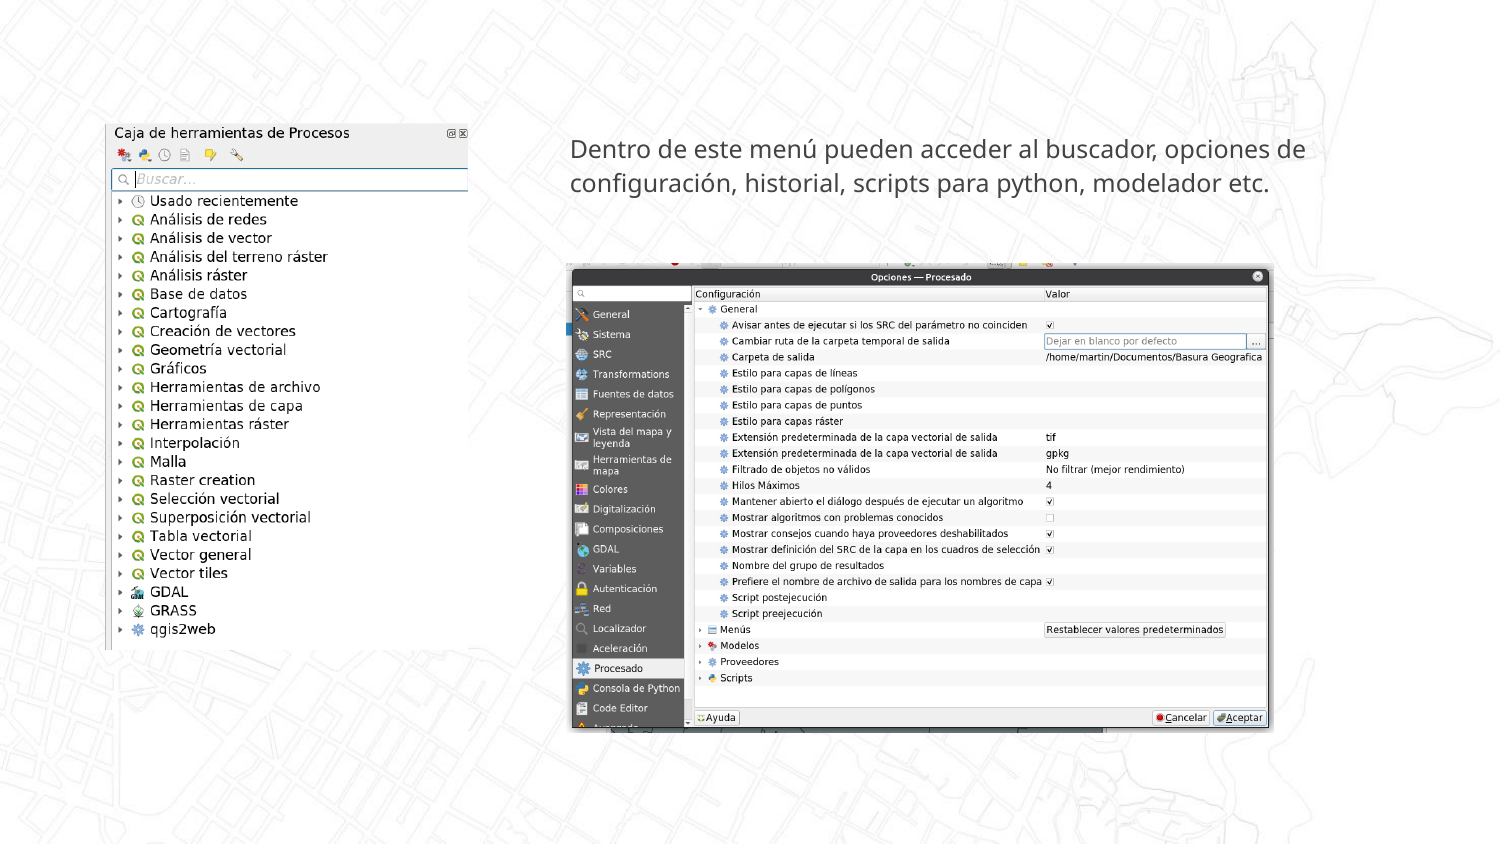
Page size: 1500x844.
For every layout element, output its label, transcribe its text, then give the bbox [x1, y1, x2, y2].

picture [0, 0, 1500, 844]
text_box Dentro de este menú pueden acceder al buscador, opciones de configuración, historial, scripts para python, modelador etc. [555, 124, 1422, 615]
